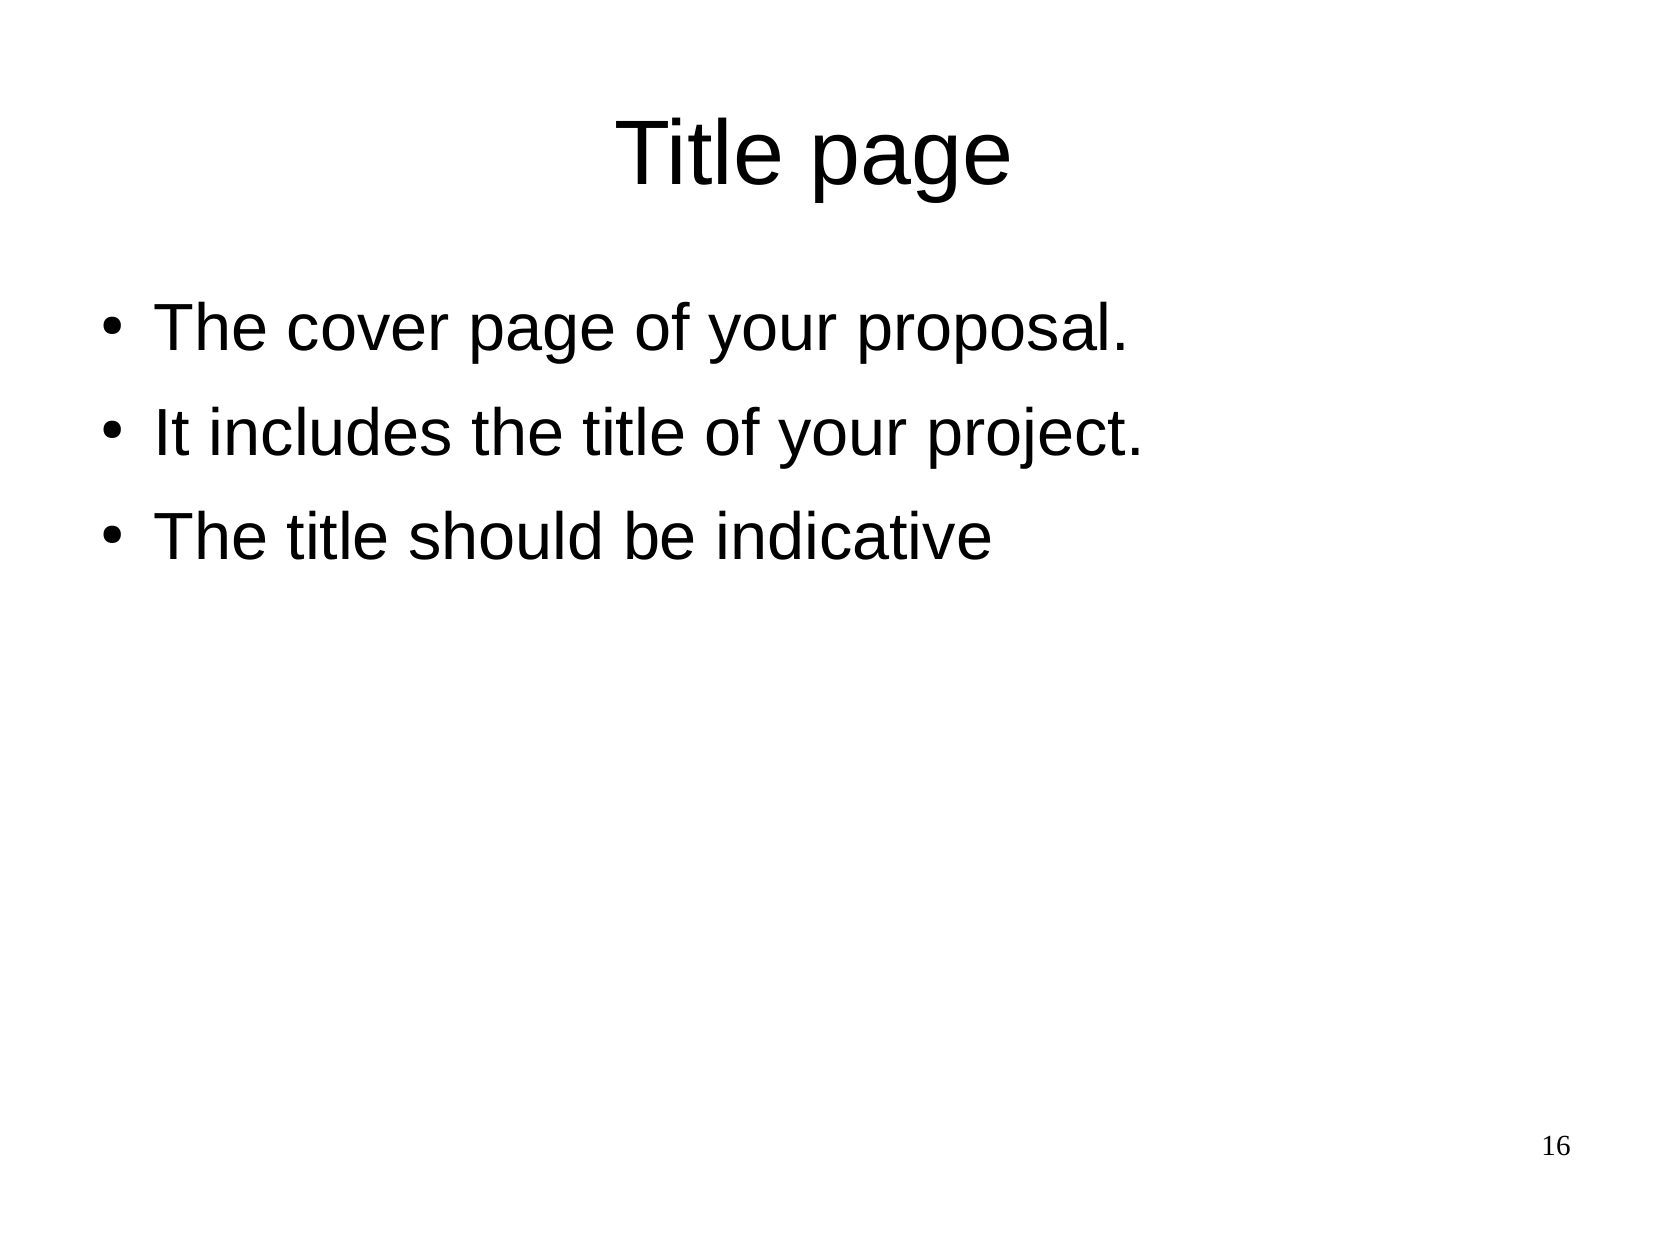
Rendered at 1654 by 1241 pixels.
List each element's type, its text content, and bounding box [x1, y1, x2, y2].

title Title page [82, 49, 1571, 257]
list The cover page of your proposal. It includes the title of your project. The title should be indicative [82, 290, 1571, 1010]
